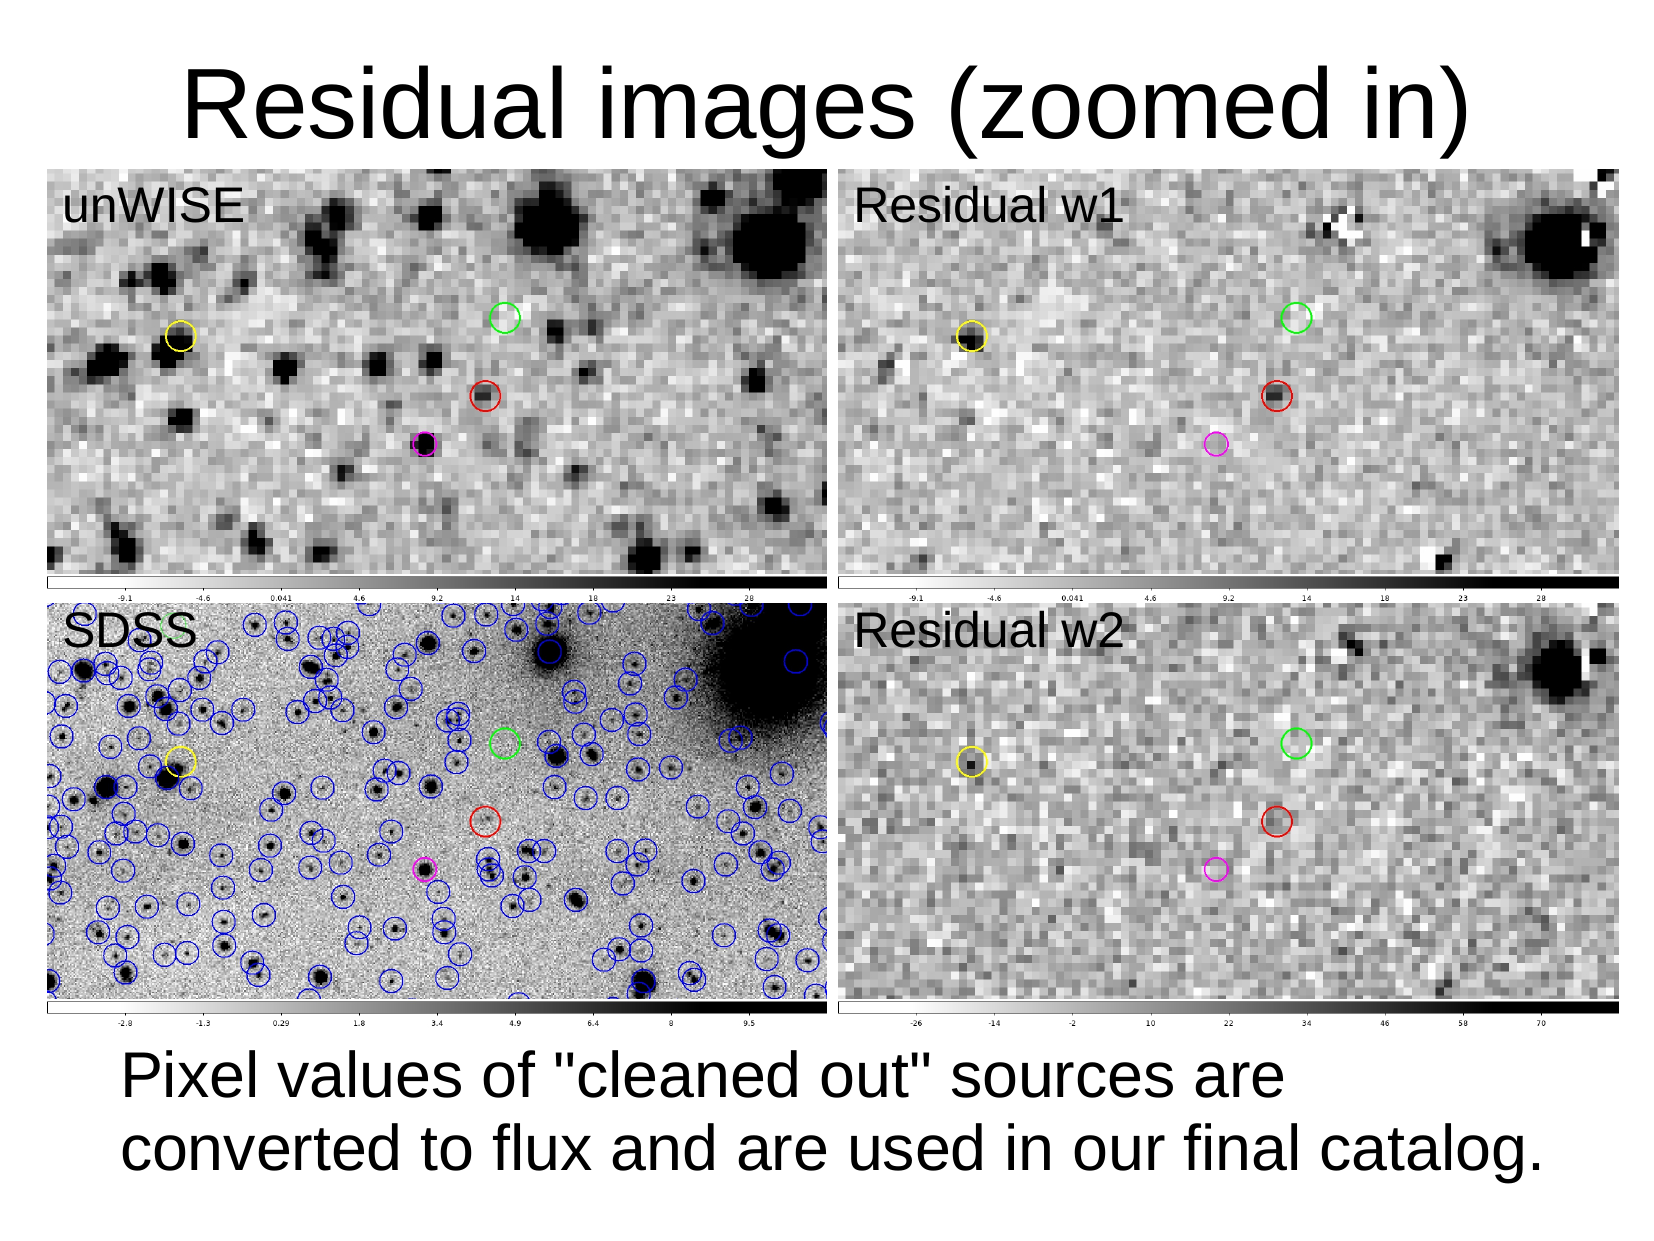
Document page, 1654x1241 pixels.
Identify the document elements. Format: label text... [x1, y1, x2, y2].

text_box SDSS [47, 603, 296, 678]
text_box Residual w2 [838, 603, 1170, 722]
title Residual images (zoomed in) [82, 0, 1571, 208]
text_box Residual w1 [838, 170, 1158, 297]
text_box unWISE [47, 170, 296, 253]
list Pixel values of "cleaned out" sources are converted to flux and are used in our final catalog. [59, 1039, 1583, 1187]
picture [838, 169, 1619, 1028]
picture [47, 169, 827, 1028]
